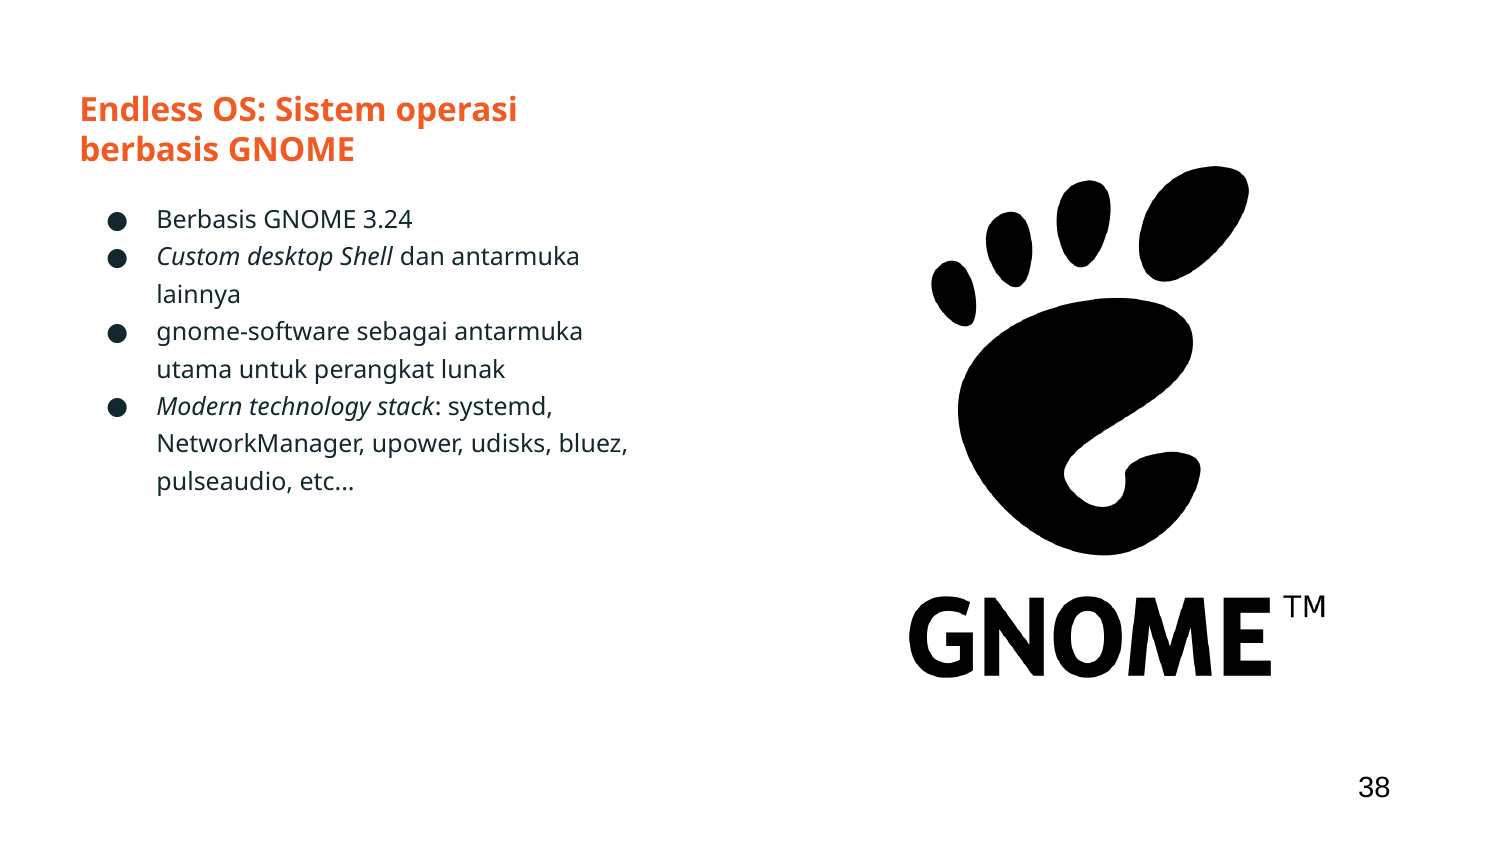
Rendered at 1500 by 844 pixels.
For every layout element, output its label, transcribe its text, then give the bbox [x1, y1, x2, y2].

slide_number <number> [1343, 753, 1434, 818]
list Berbasis GNOME 3.24 Custom desktop Shell dan antarmuka lainnya gnome-software sebagai antarmuka utama untuk perangkat lunak Modern technology stack: systemd, NetworkManager, upower, udisks, bluez, pulseaudio, etc... [66, 181, 662, 742]
picture [889, 146, 1344, 697]
title Endless OS: Sistem operasi berbasis GNOME [64, 72, 614, 167]
